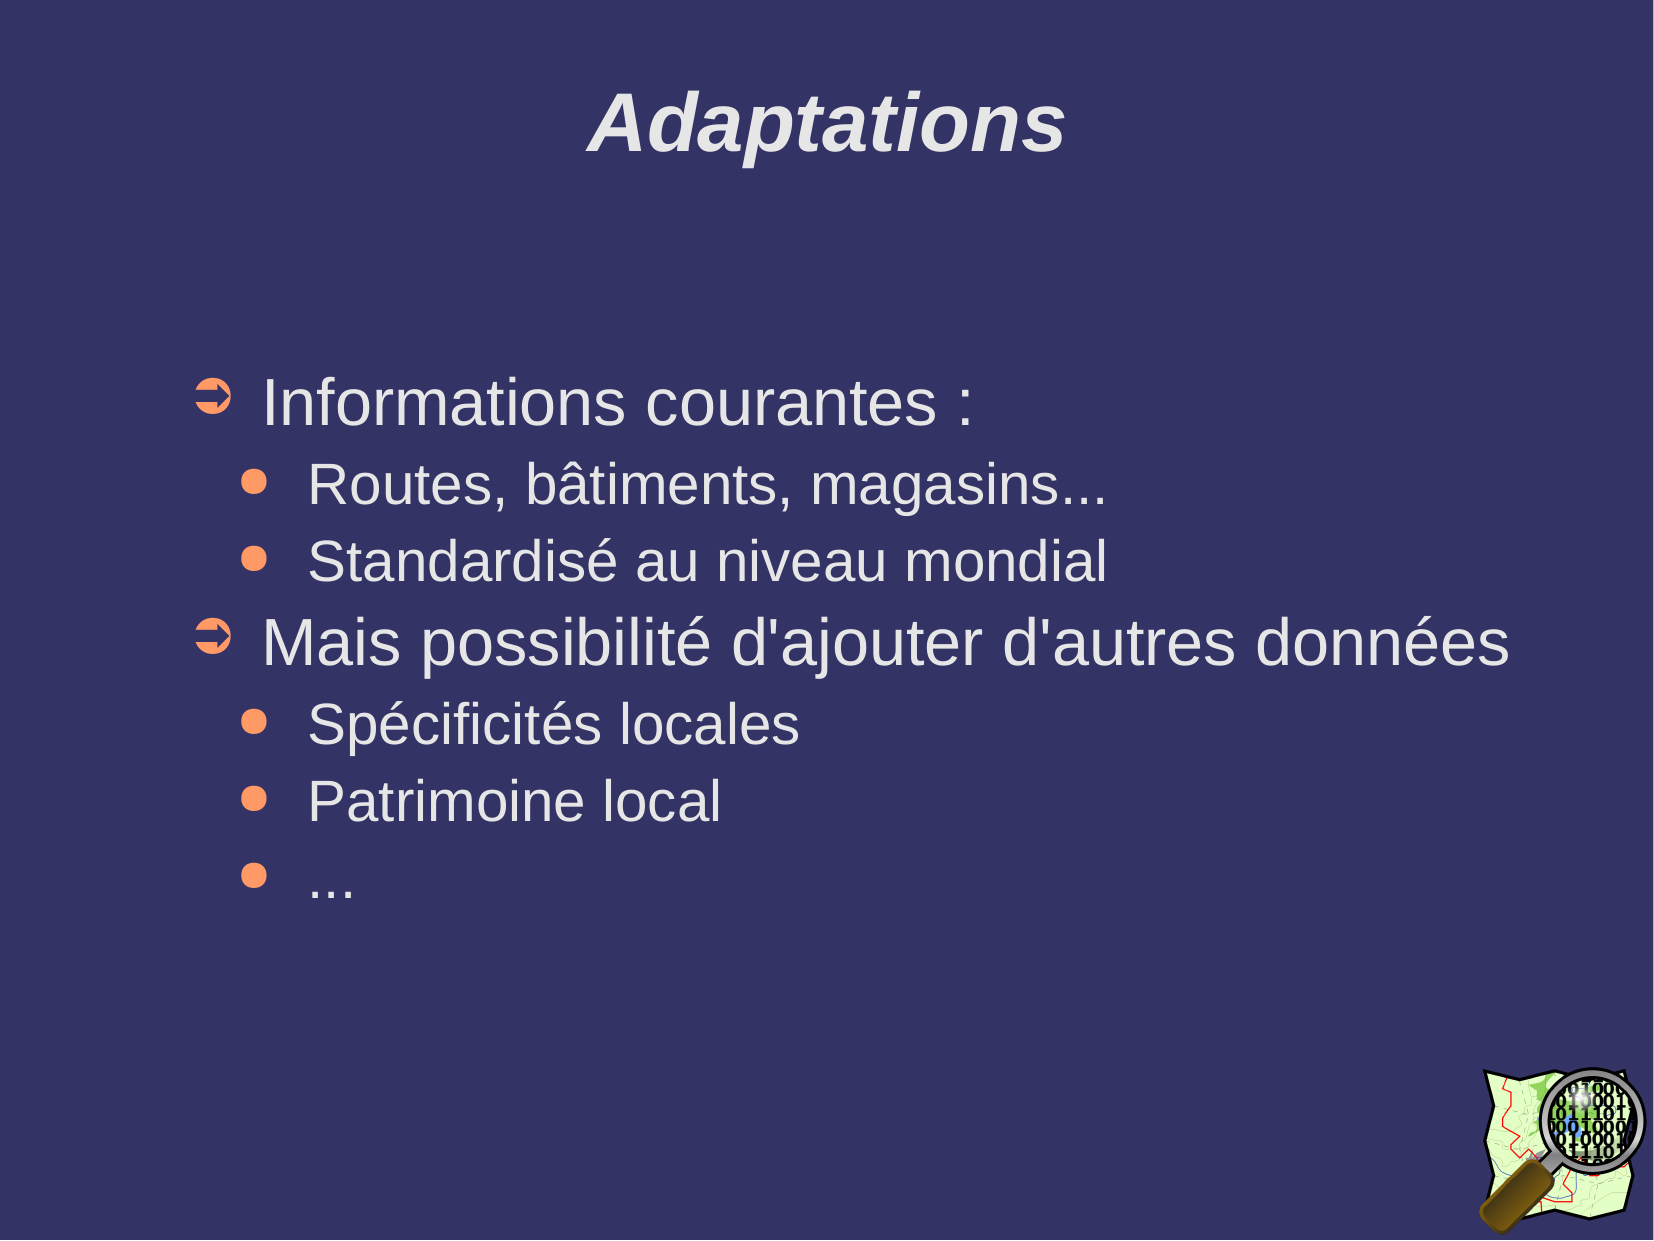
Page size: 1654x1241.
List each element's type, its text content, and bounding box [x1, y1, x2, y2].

list Informations courantes : Routes, bâtiments, magasins... Standardisé au niveau mondial Mais possibilité d'ajouter d'autres données Spécificités locales Patrimoine local ... [178, 364, 1570, 1147]
picture [1476, 1062, 1650, 1236]
title Adaptations [121, 19, 1534, 227]
